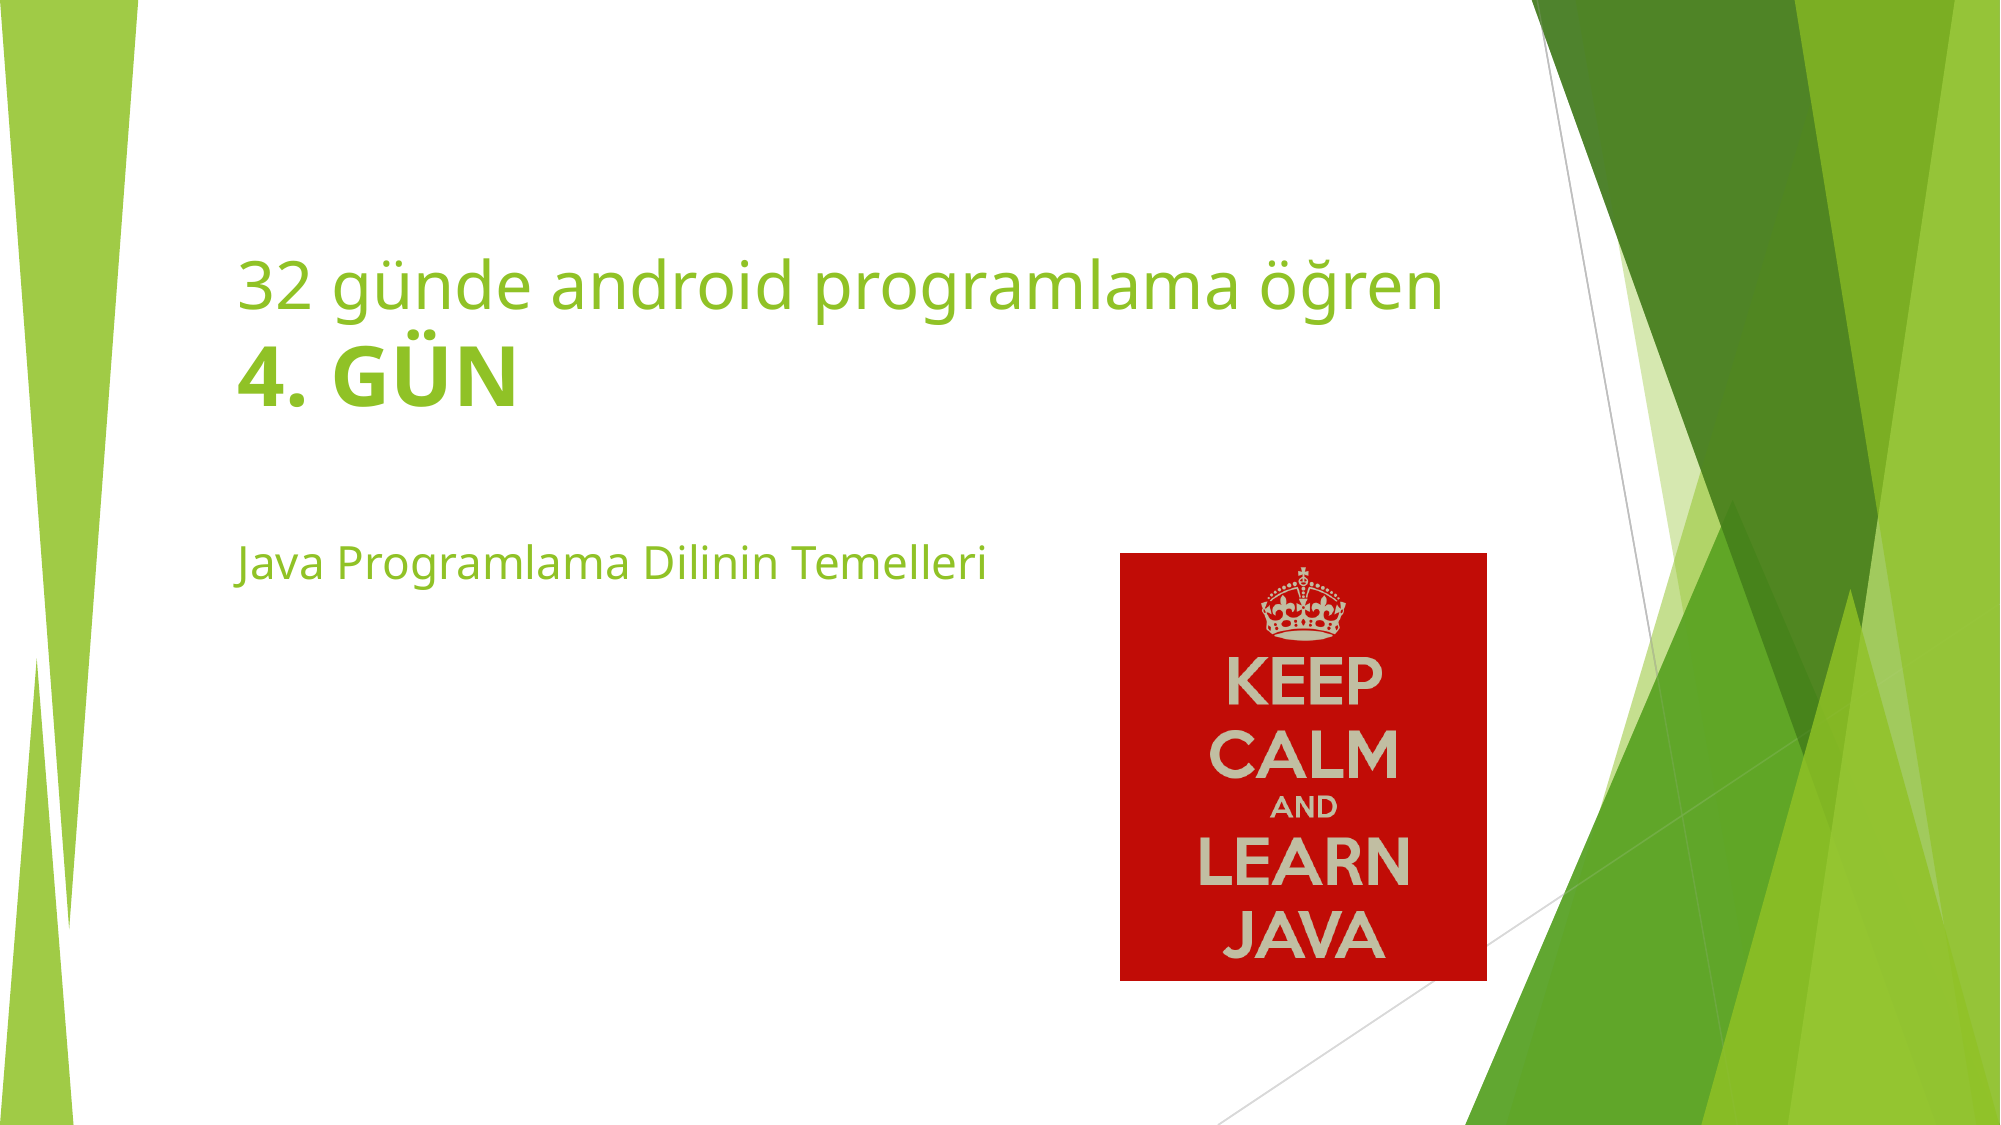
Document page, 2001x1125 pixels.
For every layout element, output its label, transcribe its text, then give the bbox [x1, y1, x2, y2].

title 32 günde android programlama öğren 4. GÜN [222, 235, 1497, 506]
picture [1120, 553, 1487, 981]
subtitle Java Programlama Dilinin Temelleri [222, 525, 1497, 935]
